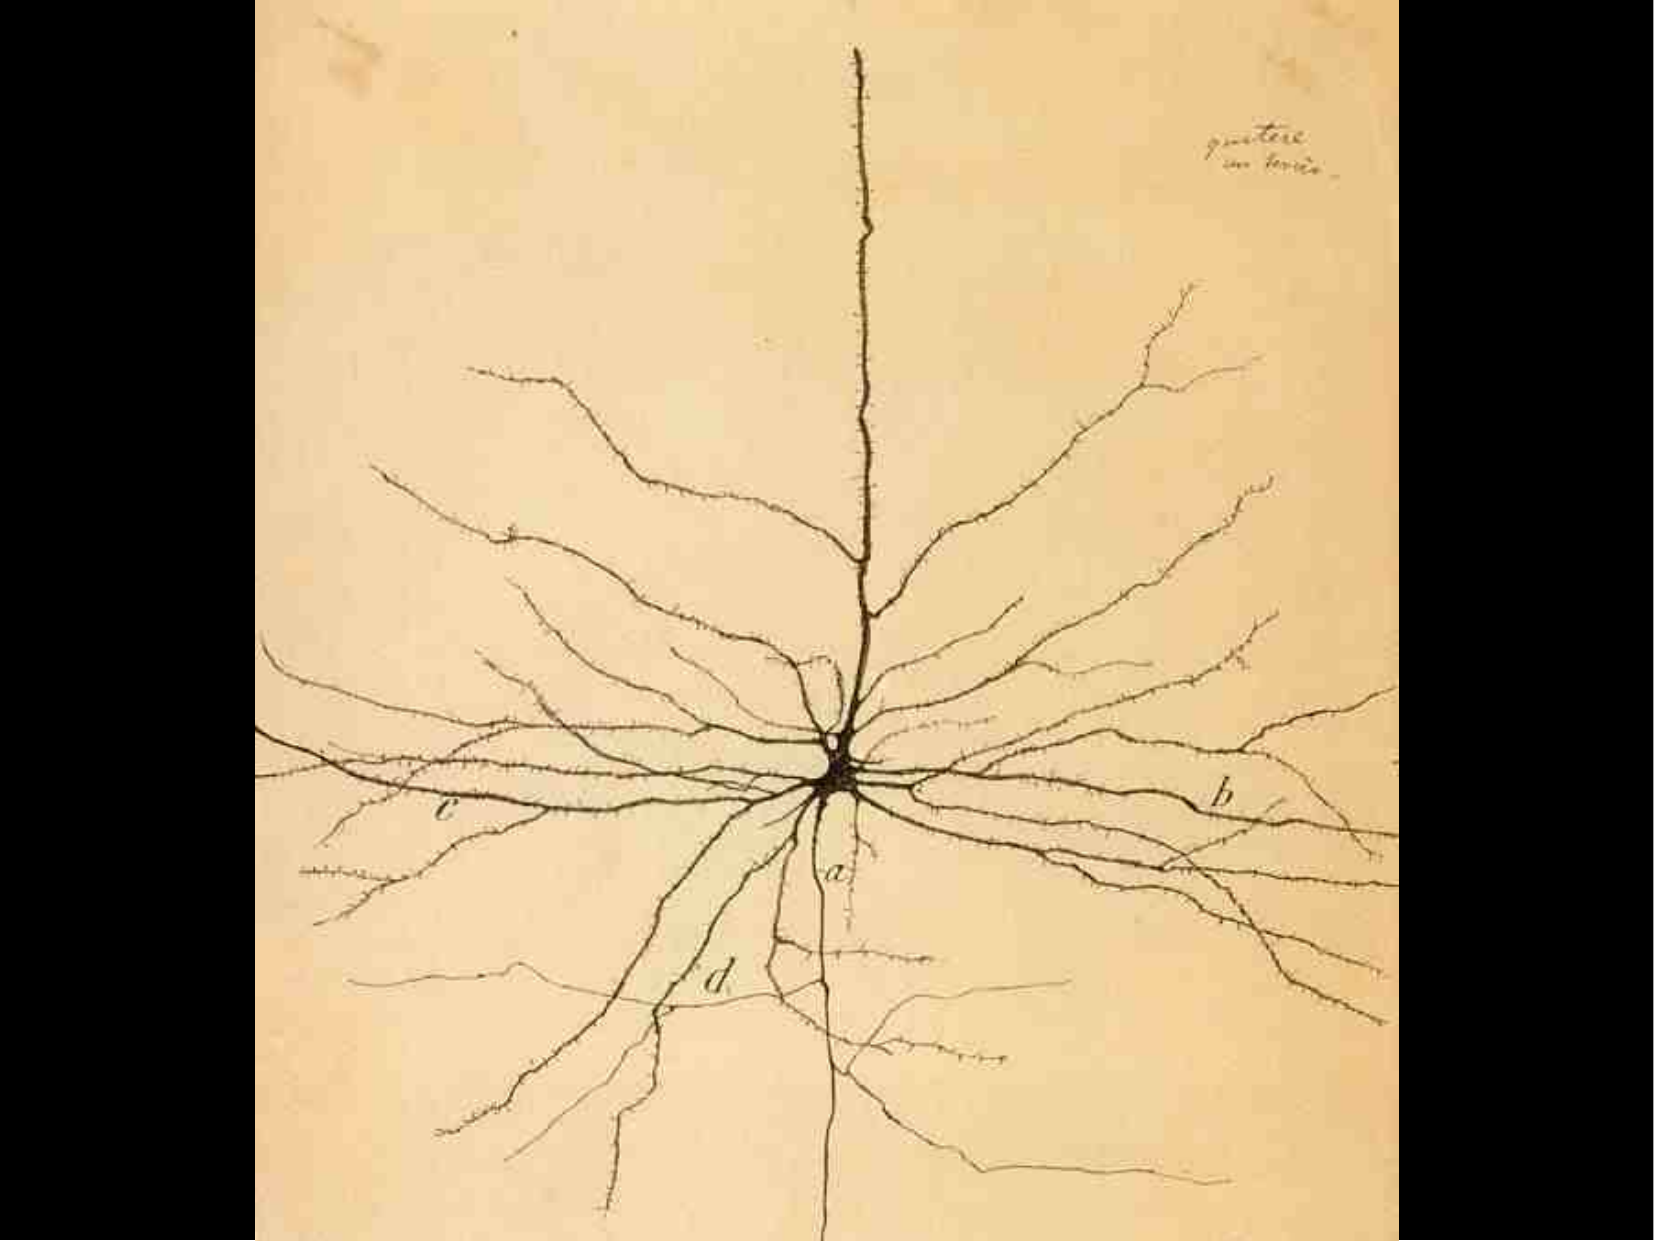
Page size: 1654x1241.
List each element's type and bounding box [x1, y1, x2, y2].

picture [255, 0, 1399, 1241]
